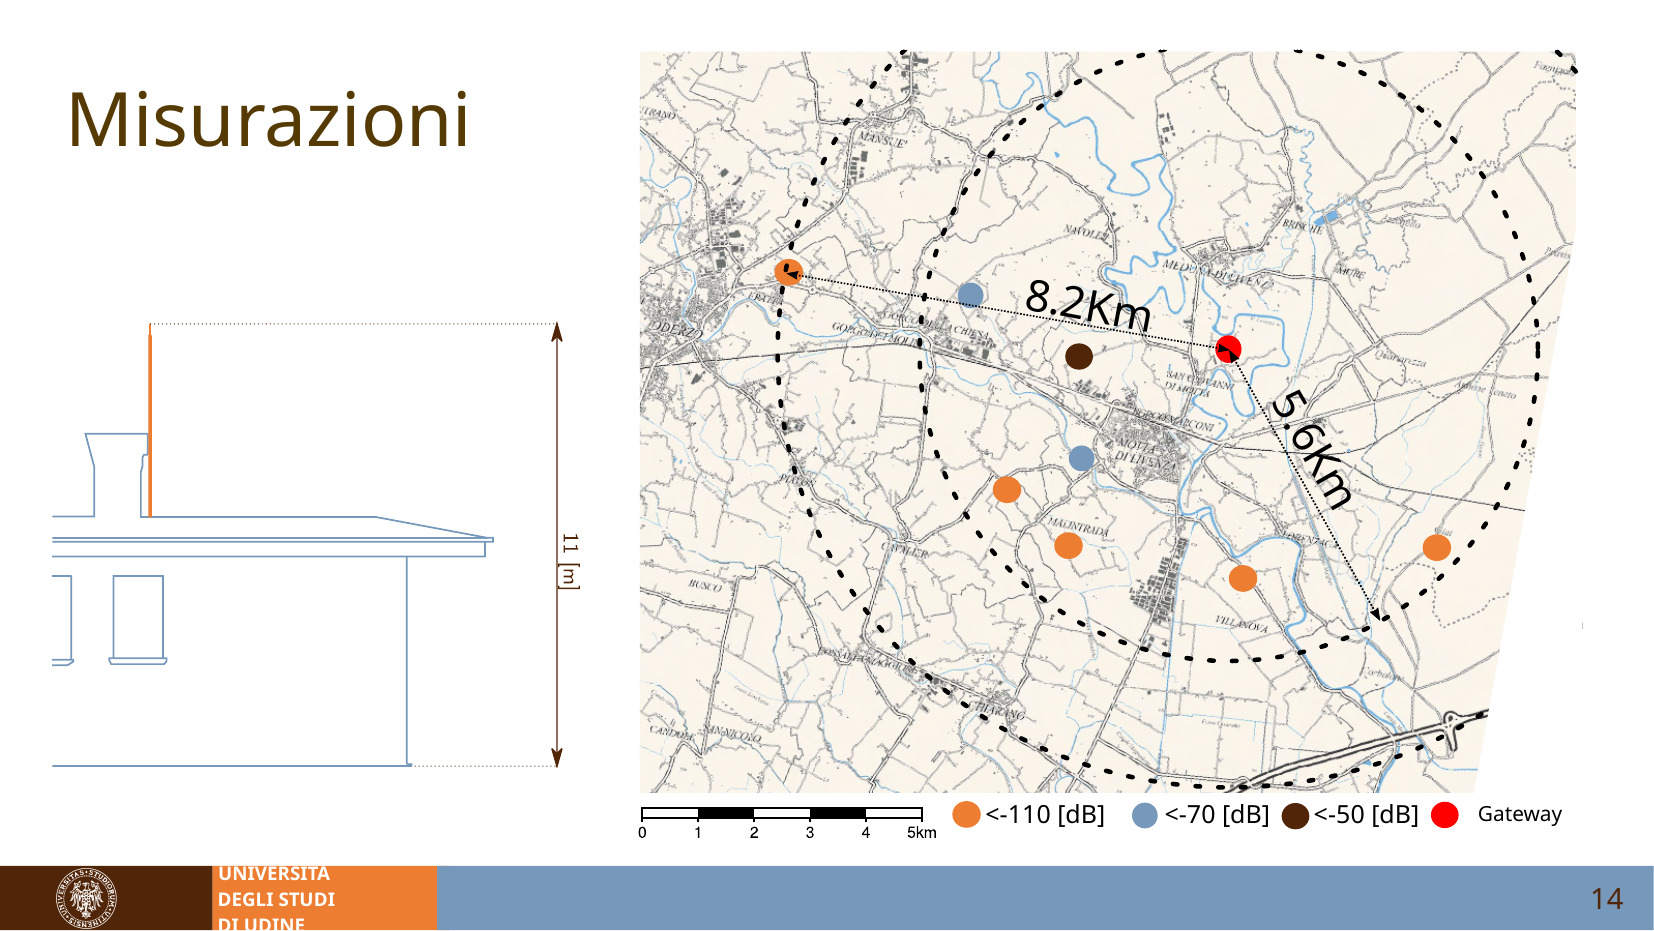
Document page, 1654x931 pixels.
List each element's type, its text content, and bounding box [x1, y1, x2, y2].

picture [53, 865, 119, 931]
text_box Misurazioni [31, 63, 637, 169]
picture [637, 47, 1583, 857]
picture [51, 319, 591, 768]
